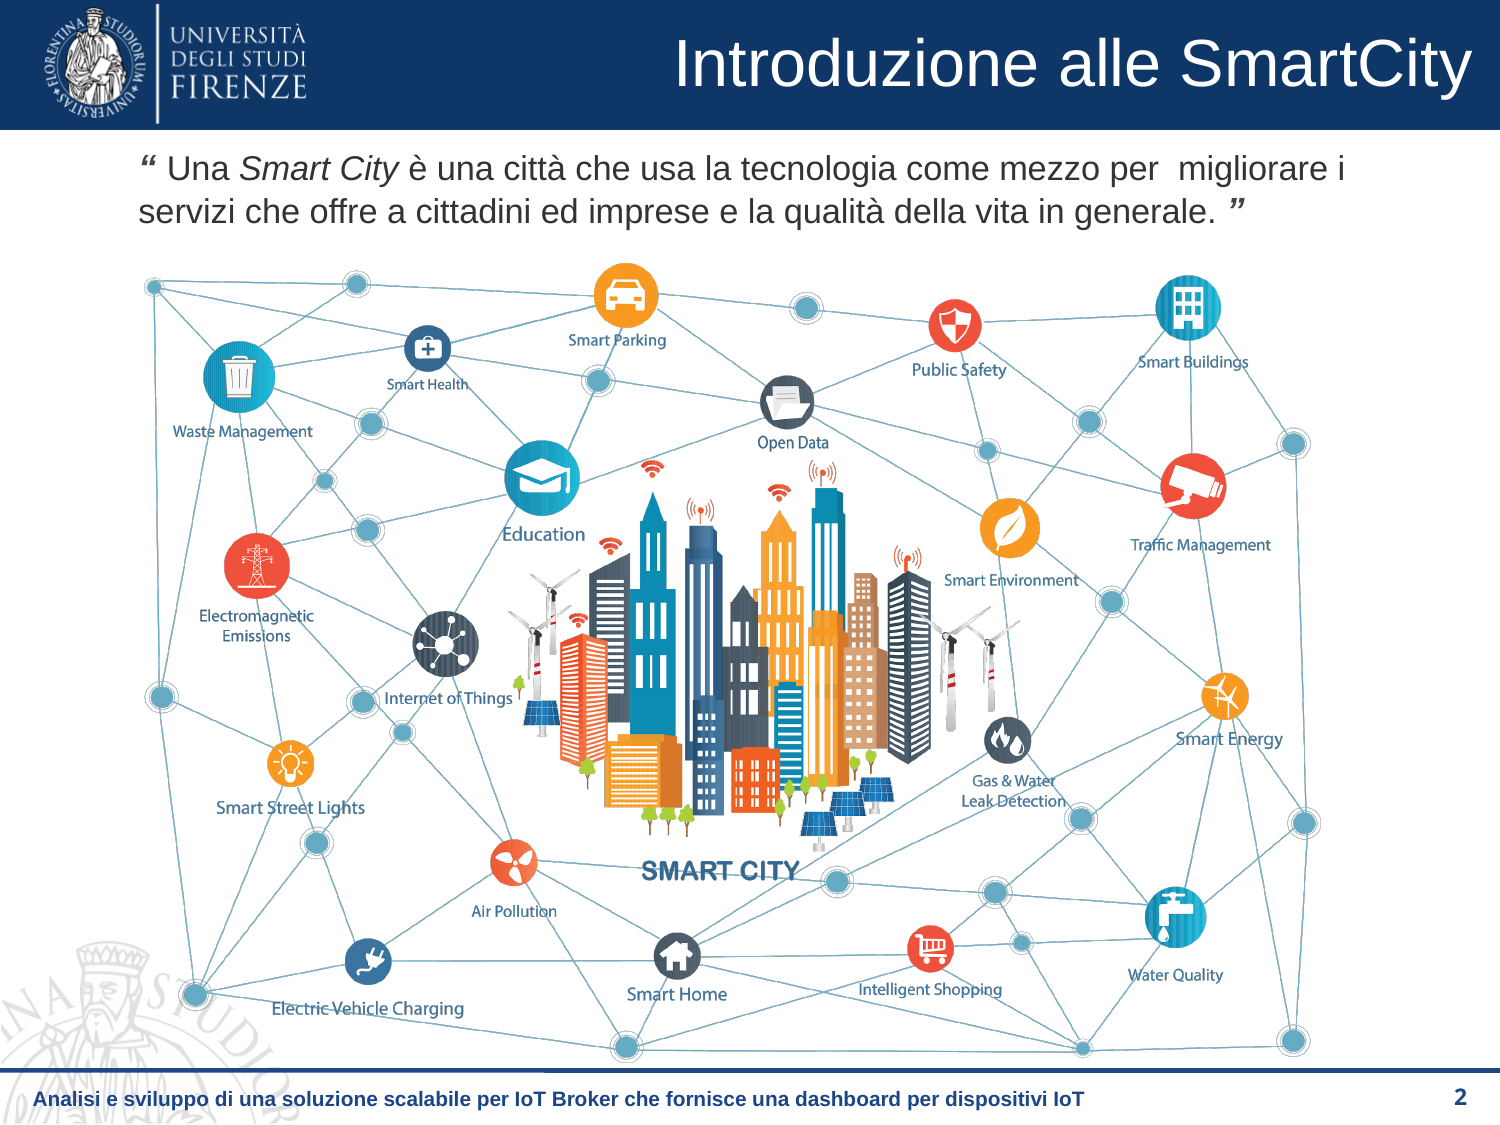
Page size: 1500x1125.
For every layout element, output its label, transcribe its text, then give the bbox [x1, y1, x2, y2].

picture [0, 0, 1500, 131]
title Introduzione alle SmartCity [200, 25, 1489, 95]
text_box “ Una Smart City è una città che usa la tecnologia come mezzo per migliorare i servizi che offre a cittadini ed imprese e la qualità della vita in generale. ” [123, 128, 1441, 284]
picture [0, 1073, 355, 1125]
slide_number 13 [1132, 1082, 1483, 1115]
footer Analisi e sviluppo di una soluzione scalabile per IoT Broker che fornisce una dashboard per dispositivi IoT [17, 1082, 1132, 1115]
picture [0, 284, 1321, 1068]
